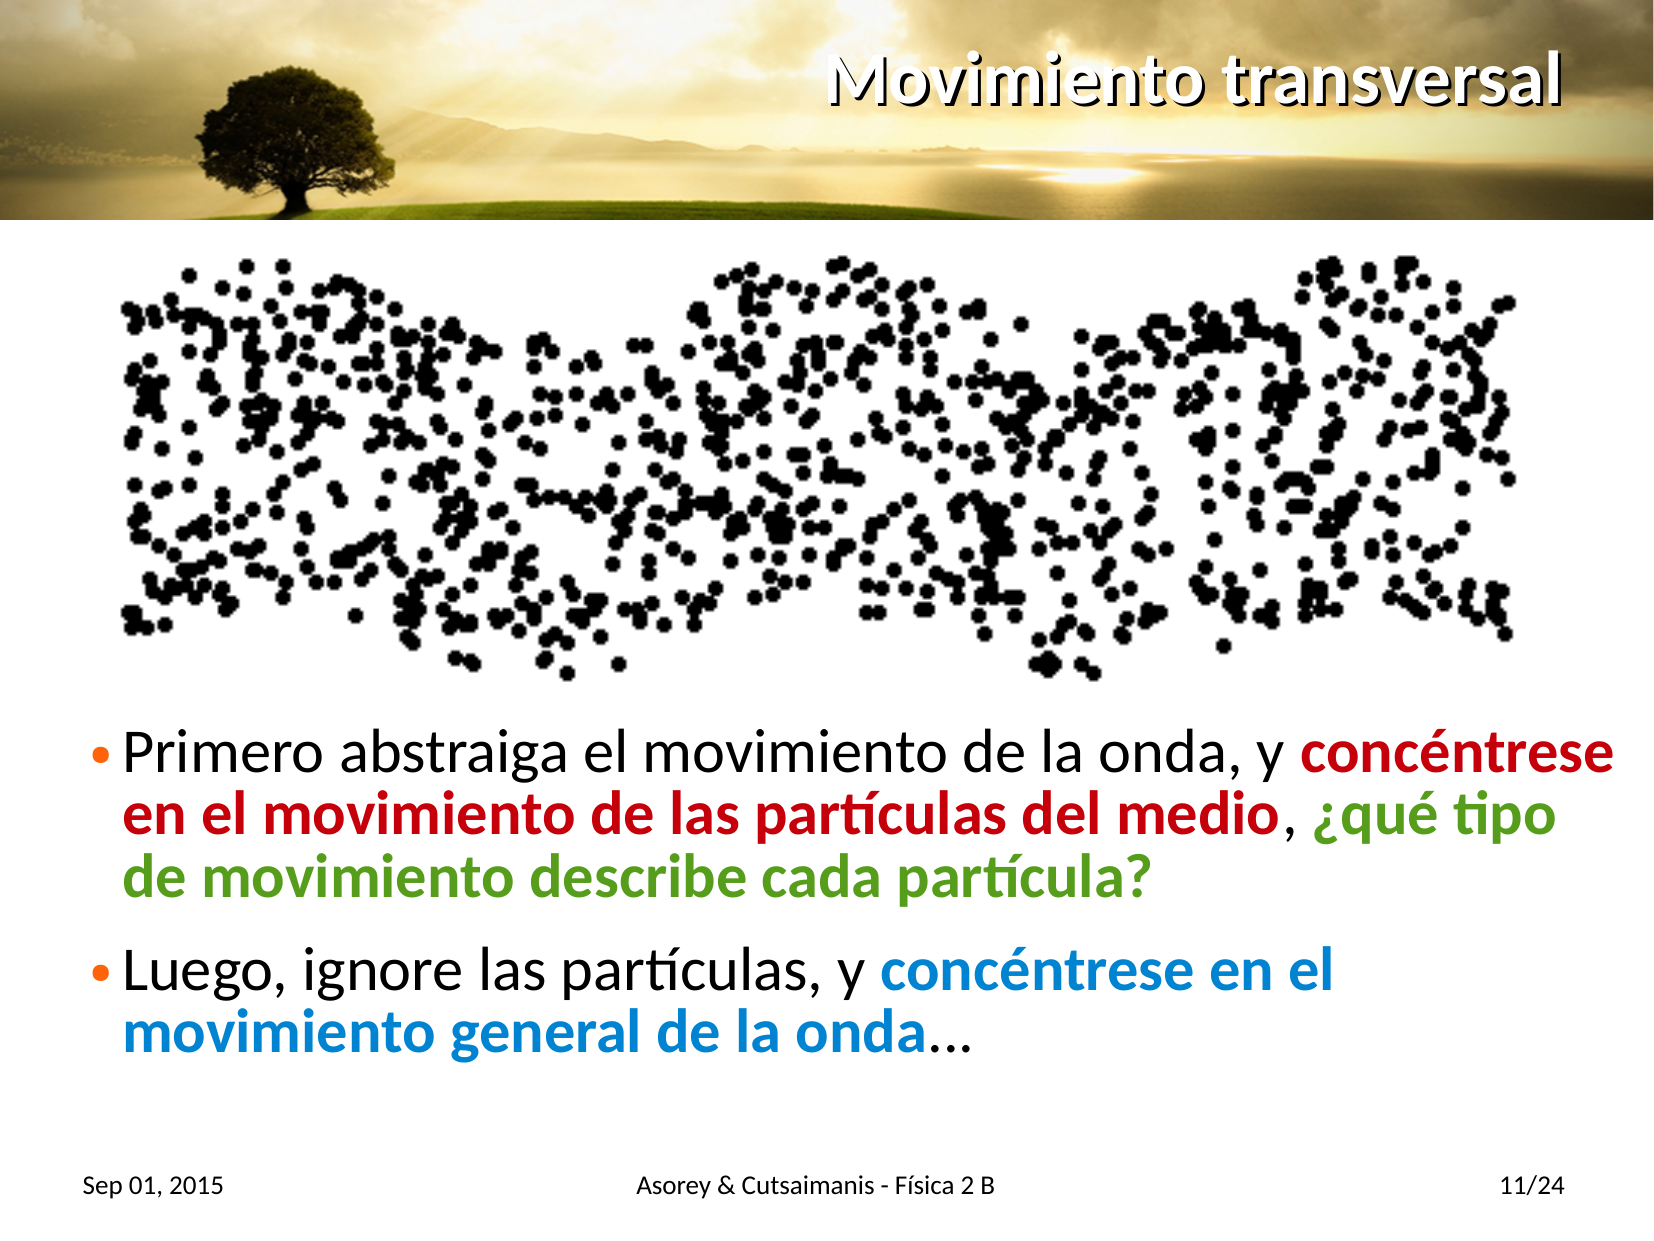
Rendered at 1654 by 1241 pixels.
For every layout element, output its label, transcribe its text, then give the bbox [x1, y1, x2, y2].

list Primero abstraiga el movimiento de la onda, y concéntrese en el movimiento de las partículas del medio, ¿qué tipo de movimiento describe cada partícula? Luego, ignore las partículas, y concéntrese en el movimiento general de la onda... [60, 725, 1621, 1155]
picture [0, 0, 1654, 220]
picture [95, 254, 1559, 685]
title Movimiento transversal [75, 19, 1564, 151]
